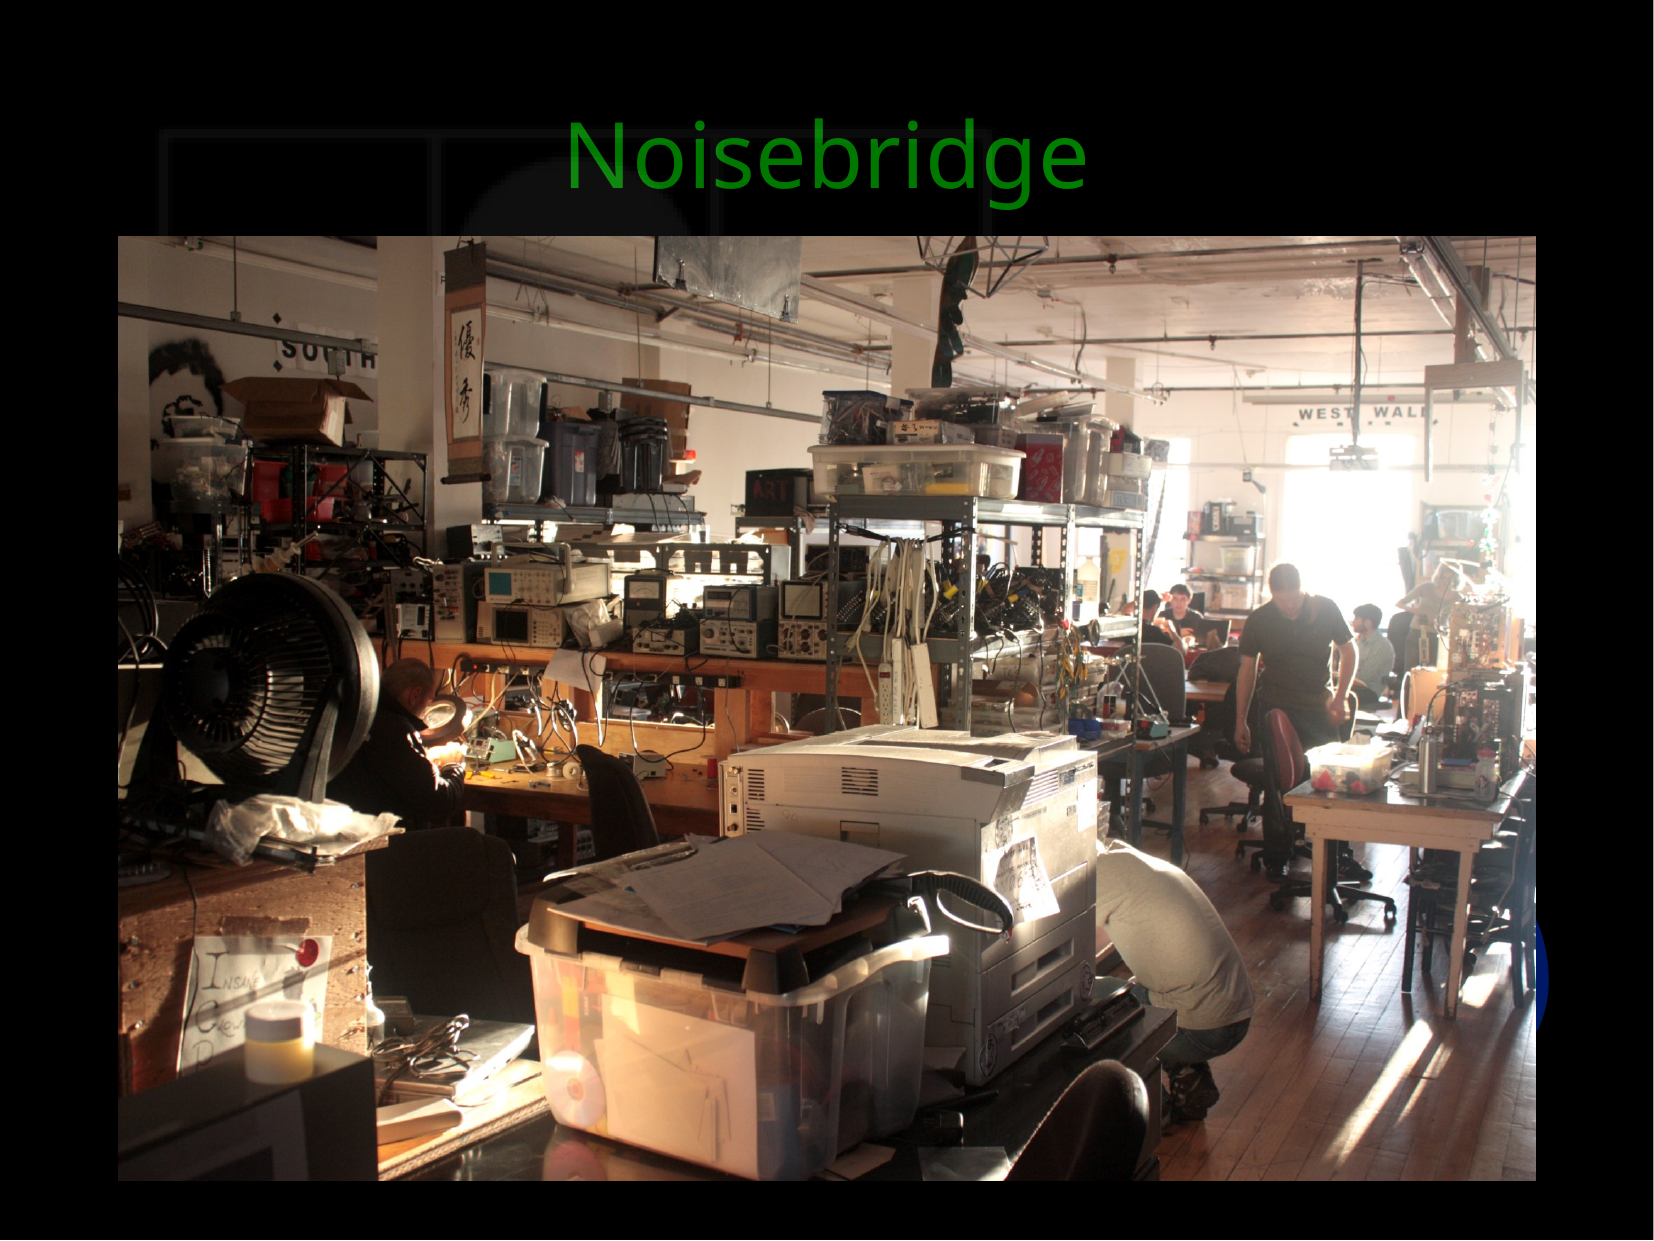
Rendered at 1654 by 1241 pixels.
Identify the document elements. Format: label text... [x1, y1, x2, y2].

title Noisebridge [82, 49, 1571, 257]
picture [118, 88, 1565, 1181]
